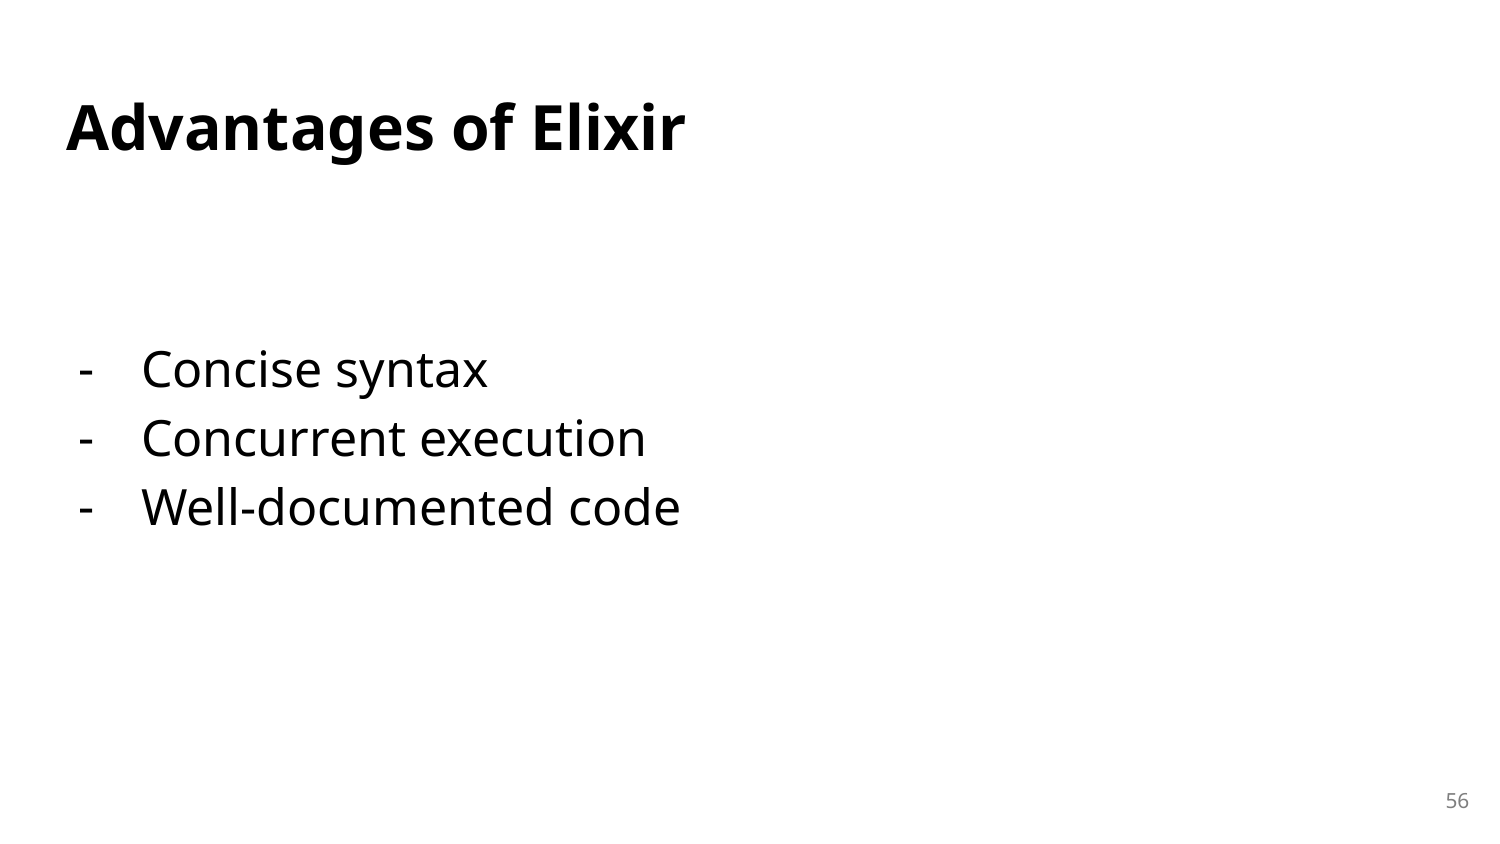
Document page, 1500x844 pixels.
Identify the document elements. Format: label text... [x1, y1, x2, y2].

slide_number <number> [1394, 769, 1484, 834]
list Concise syntax Concurrent execution Well-documented code [51, 313, 1449, 750]
title Advantages of Elixir [51, 72, 1449, 176]
